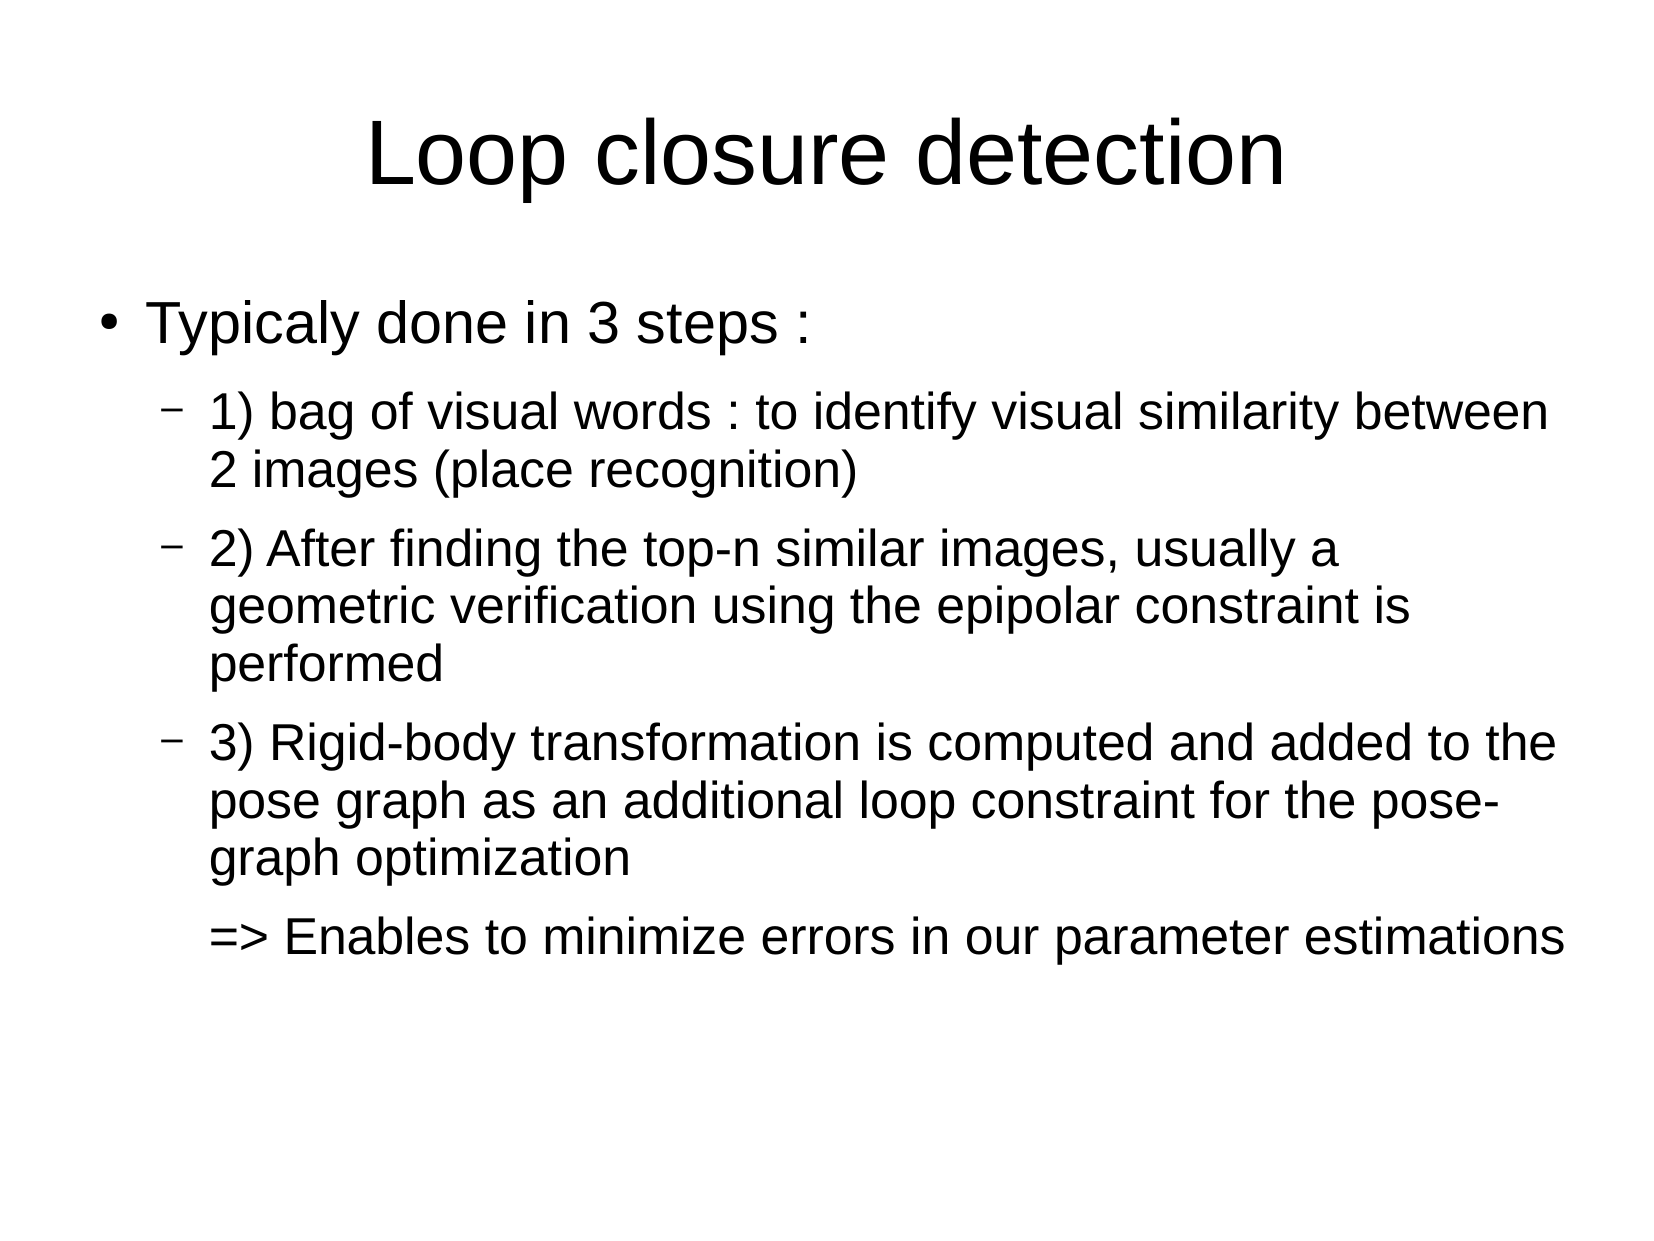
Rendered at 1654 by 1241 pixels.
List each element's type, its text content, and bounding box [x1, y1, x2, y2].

title Loop closure detection [82, 49, 1571, 257]
list Typicaly done in 3 steps : 1) bag of visual words : to identify visual similarity between 2 images (place recognition) 2) After finding the top-n similar images, usually a geometric verification using the epipolar constraint is performed 3) Rigid-body transformation is computed and added to the pose graph as an additional loop constraint for the pose-graph optimization => Enables to minimize errors in our parameter estimations [82, 290, 1571, 1010]
